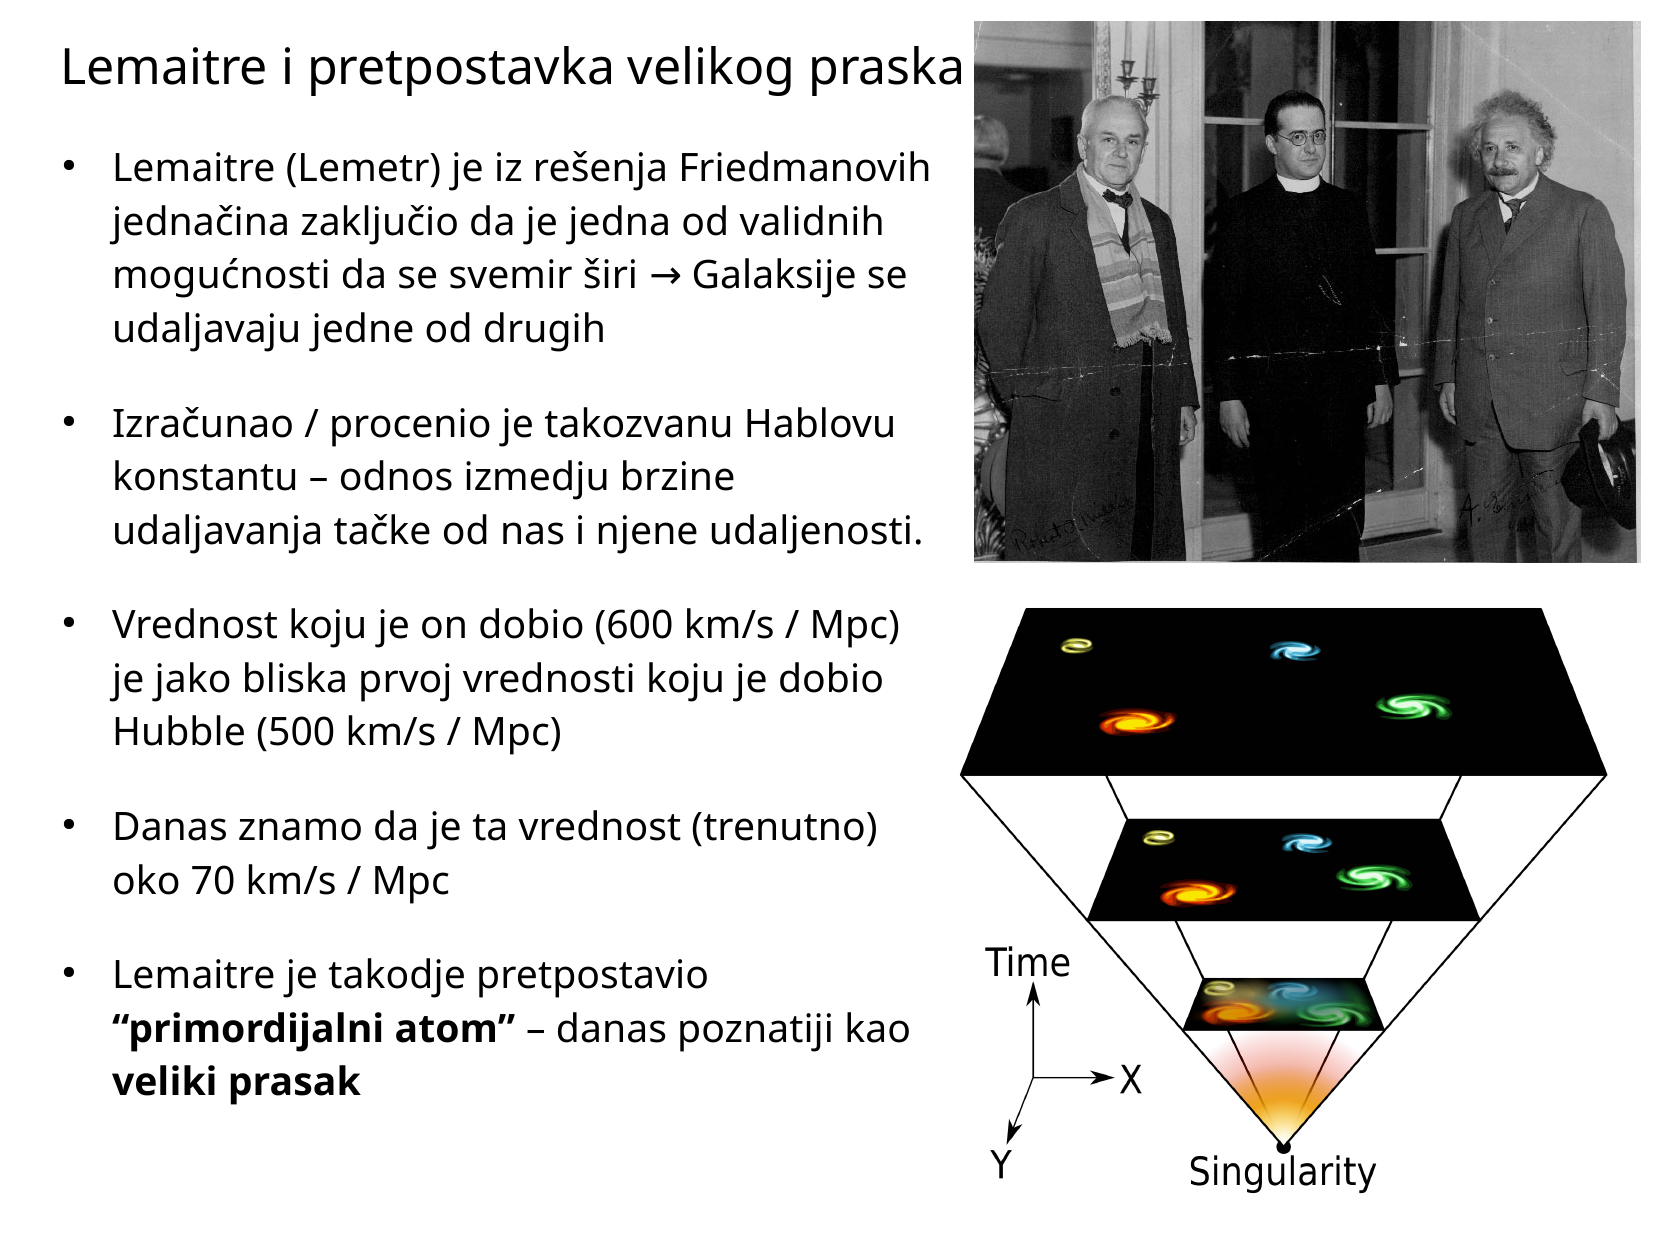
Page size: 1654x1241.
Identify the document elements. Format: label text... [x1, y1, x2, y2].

picture [974, 21, 1641, 563]
list Lemaitre (Lemetr) je iz rešenja Friedmanovih jednačina zaključio da je jedna od validnih mogućnosti da se svemir širi → Galaksije se udaljavaju jedne od drugih Izračunao / procenio je takozvanu Hablovu konstantu – odnos izmedju brzine udaljavanja tačke od nas i njene udaljenosti. Vrednost koju je on dobio (600 km/s / Mpc) je jako bliska prvoj vrednosti koju je dobio Hubble (500 km/s / Mpc) Danas znamo da je ta vrednost (trenutno) oko 70 km/s / Mpc Lemaitre je takodje pretpostavio “primordijalni atom” – danas poznatiji kao veliki prasak [45, 139, 938, 1163]
title Lemaitre i pretpostavka velikog praska [59, 17, 1648, 113]
picture [949, 599, 1618, 1202]
